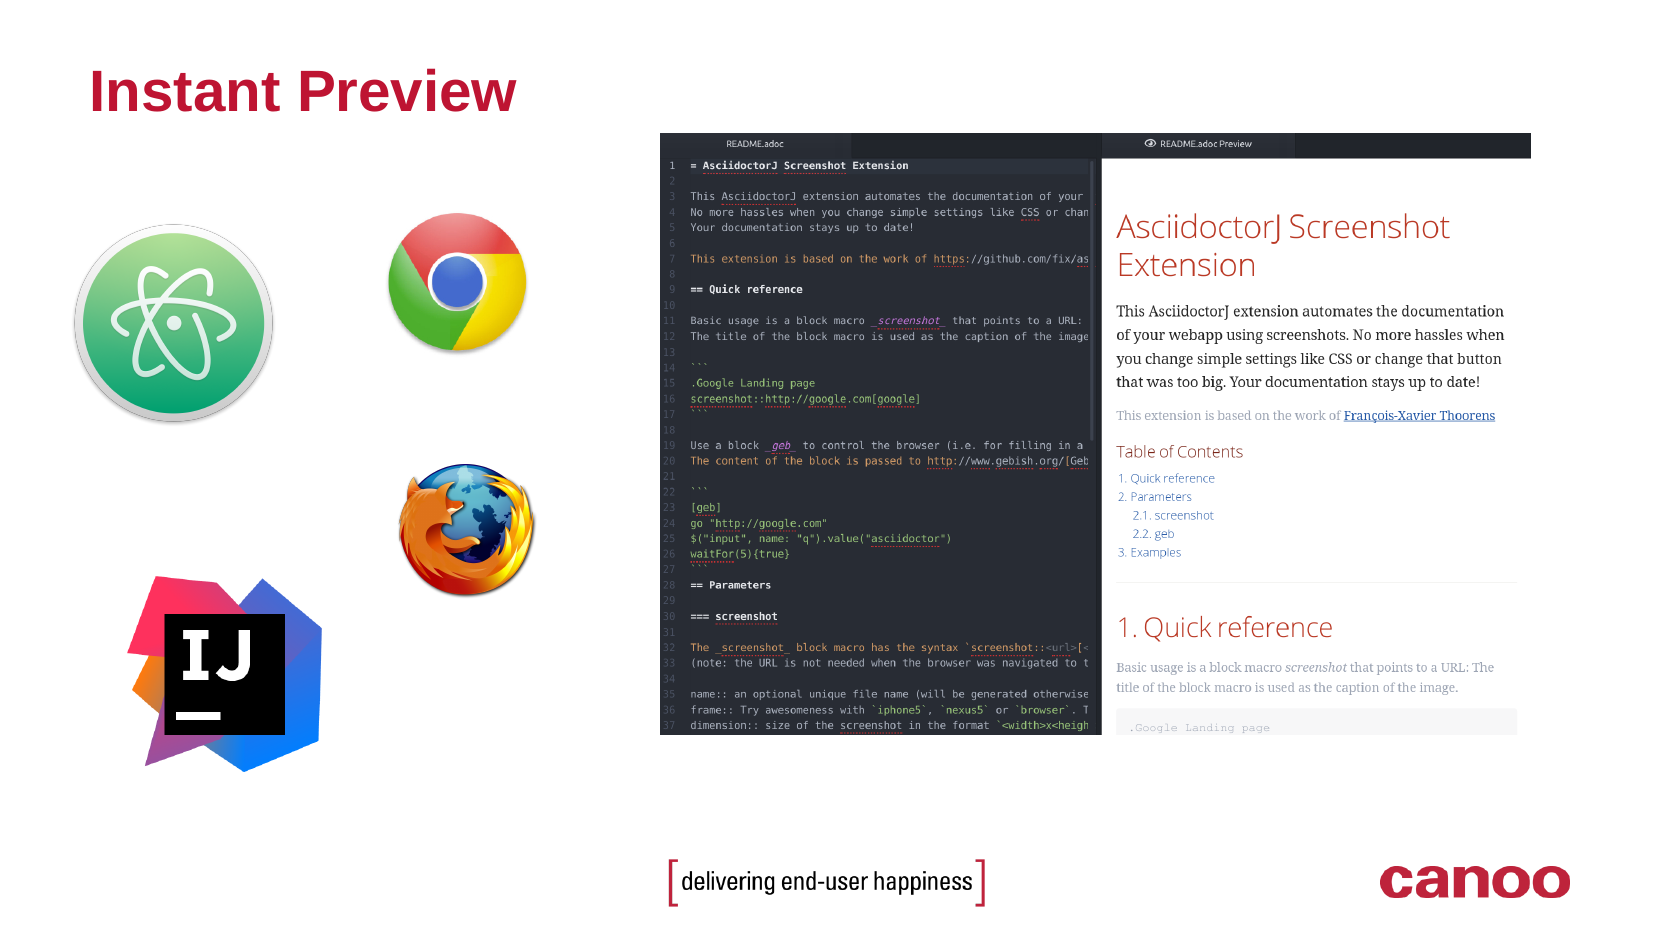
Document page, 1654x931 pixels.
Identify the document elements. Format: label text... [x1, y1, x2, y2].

picture [396, 464, 541, 603]
picture [1380, 866, 1570, 898]
picture [662, 855, 991, 910]
picture [660, 133, 1531, 735]
picture [61, 211, 286, 436]
picture [360, 204, 555, 361]
title Instant Preview [75, 45, 1591, 136]
picture [105, 554, 346, 796]
